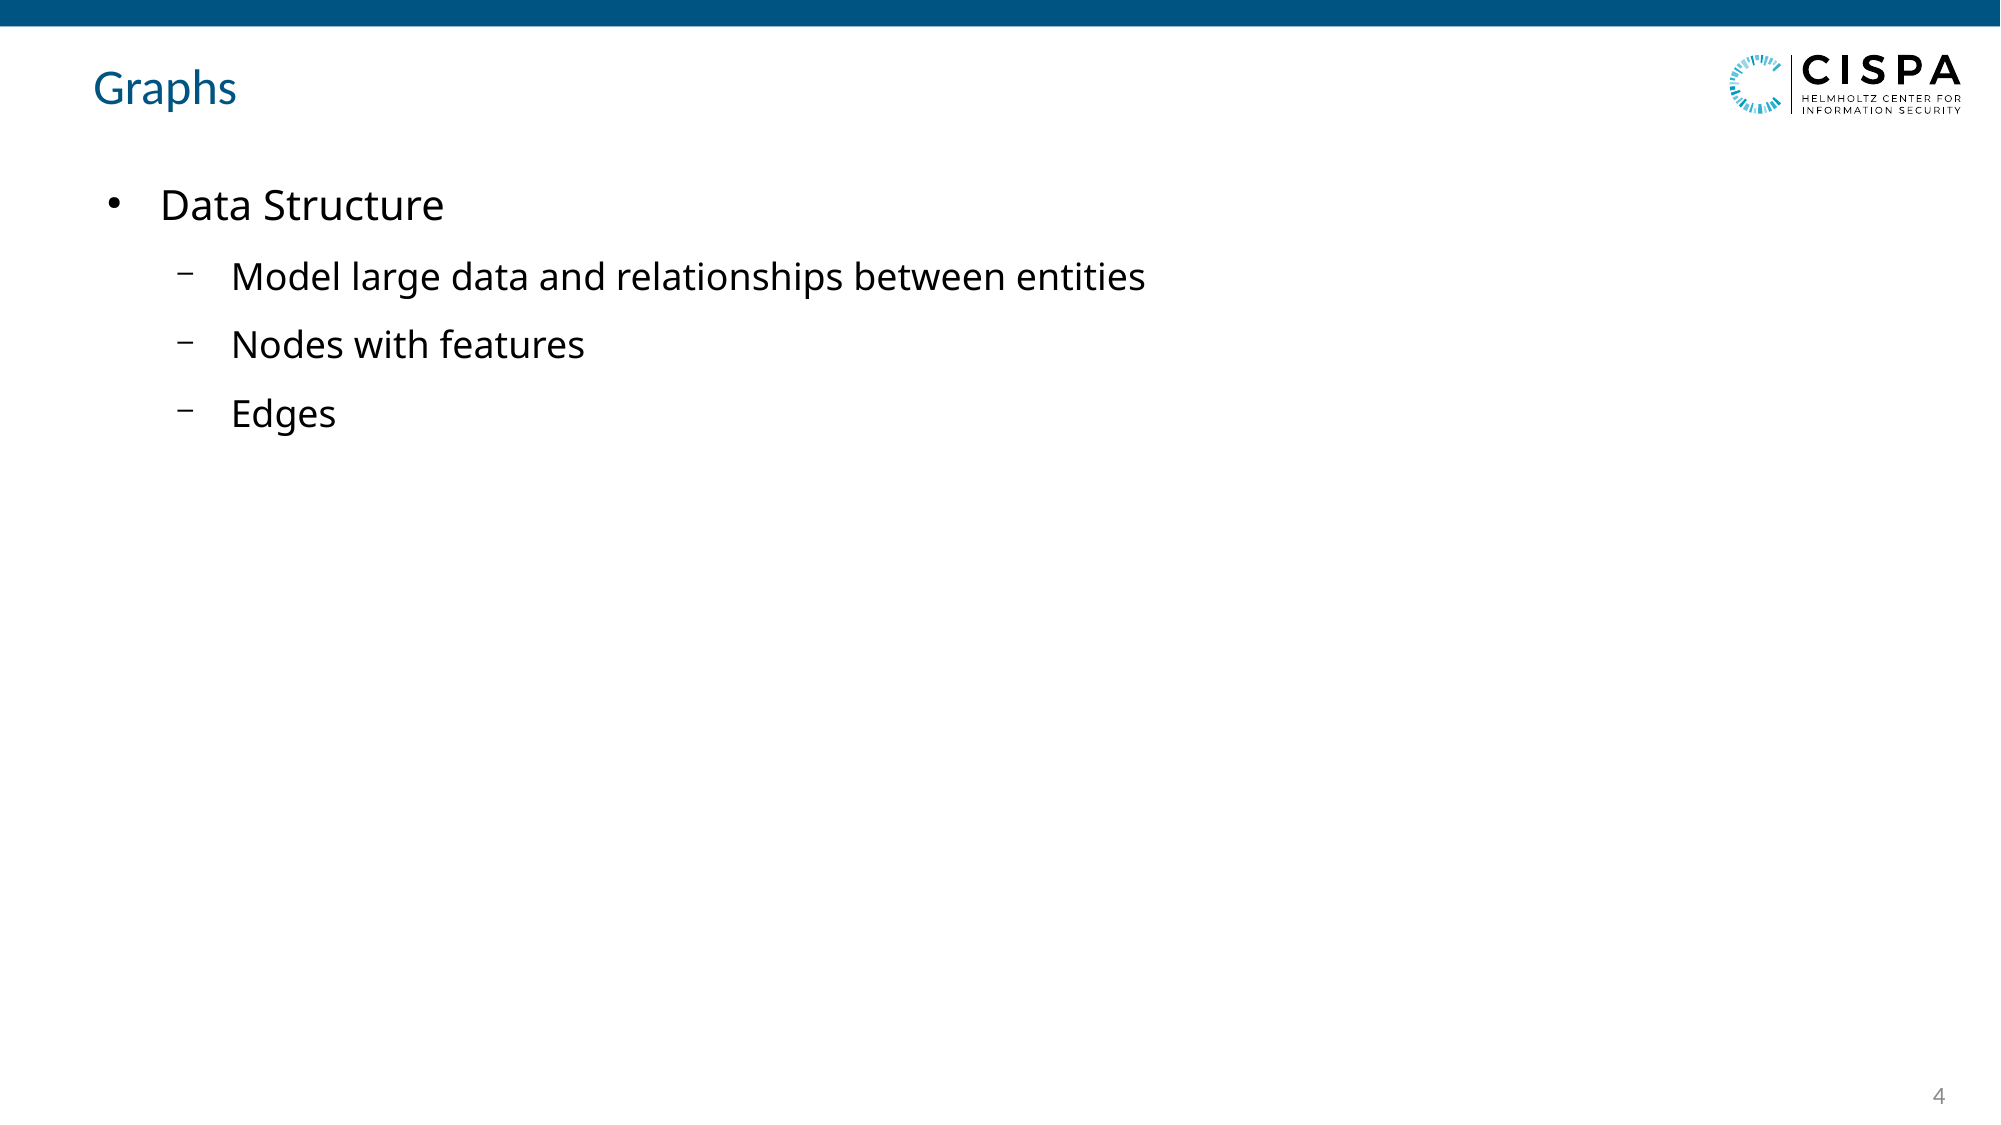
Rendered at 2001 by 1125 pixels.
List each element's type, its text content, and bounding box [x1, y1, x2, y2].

title Graphs [78, 38, 1699, 131]
list Data Structure Model large data and relationships between entities Nodes with features Edges [78, 173, 1922, 1027]
slide_number <number> [1870, 1065, 1961, 1125]
